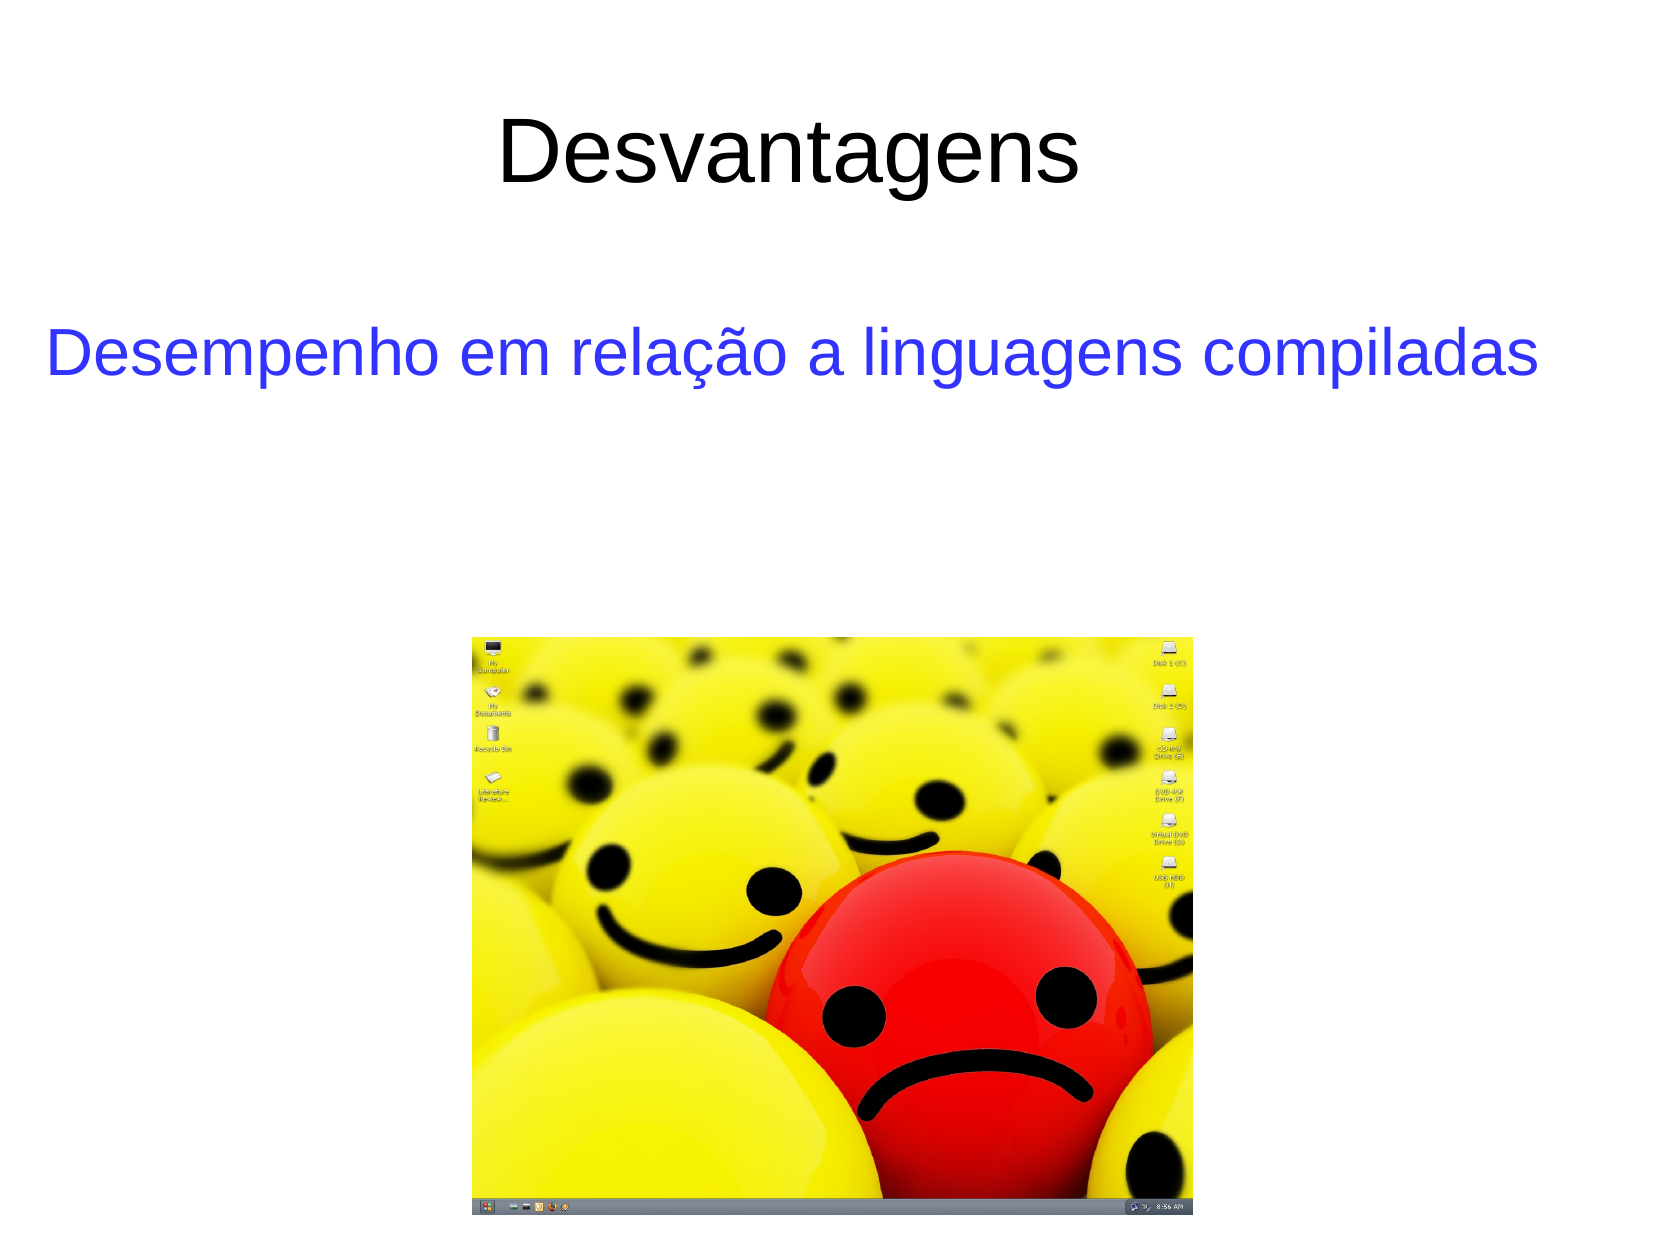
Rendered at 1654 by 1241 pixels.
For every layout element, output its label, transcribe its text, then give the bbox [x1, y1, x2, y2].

text_box Desempenho em relação a linguagens compiladas [0, 307, 1583, 575]
picture [472, 637, 1193, 1215]
title Desvantagens [496, 47, 1083, 255]
